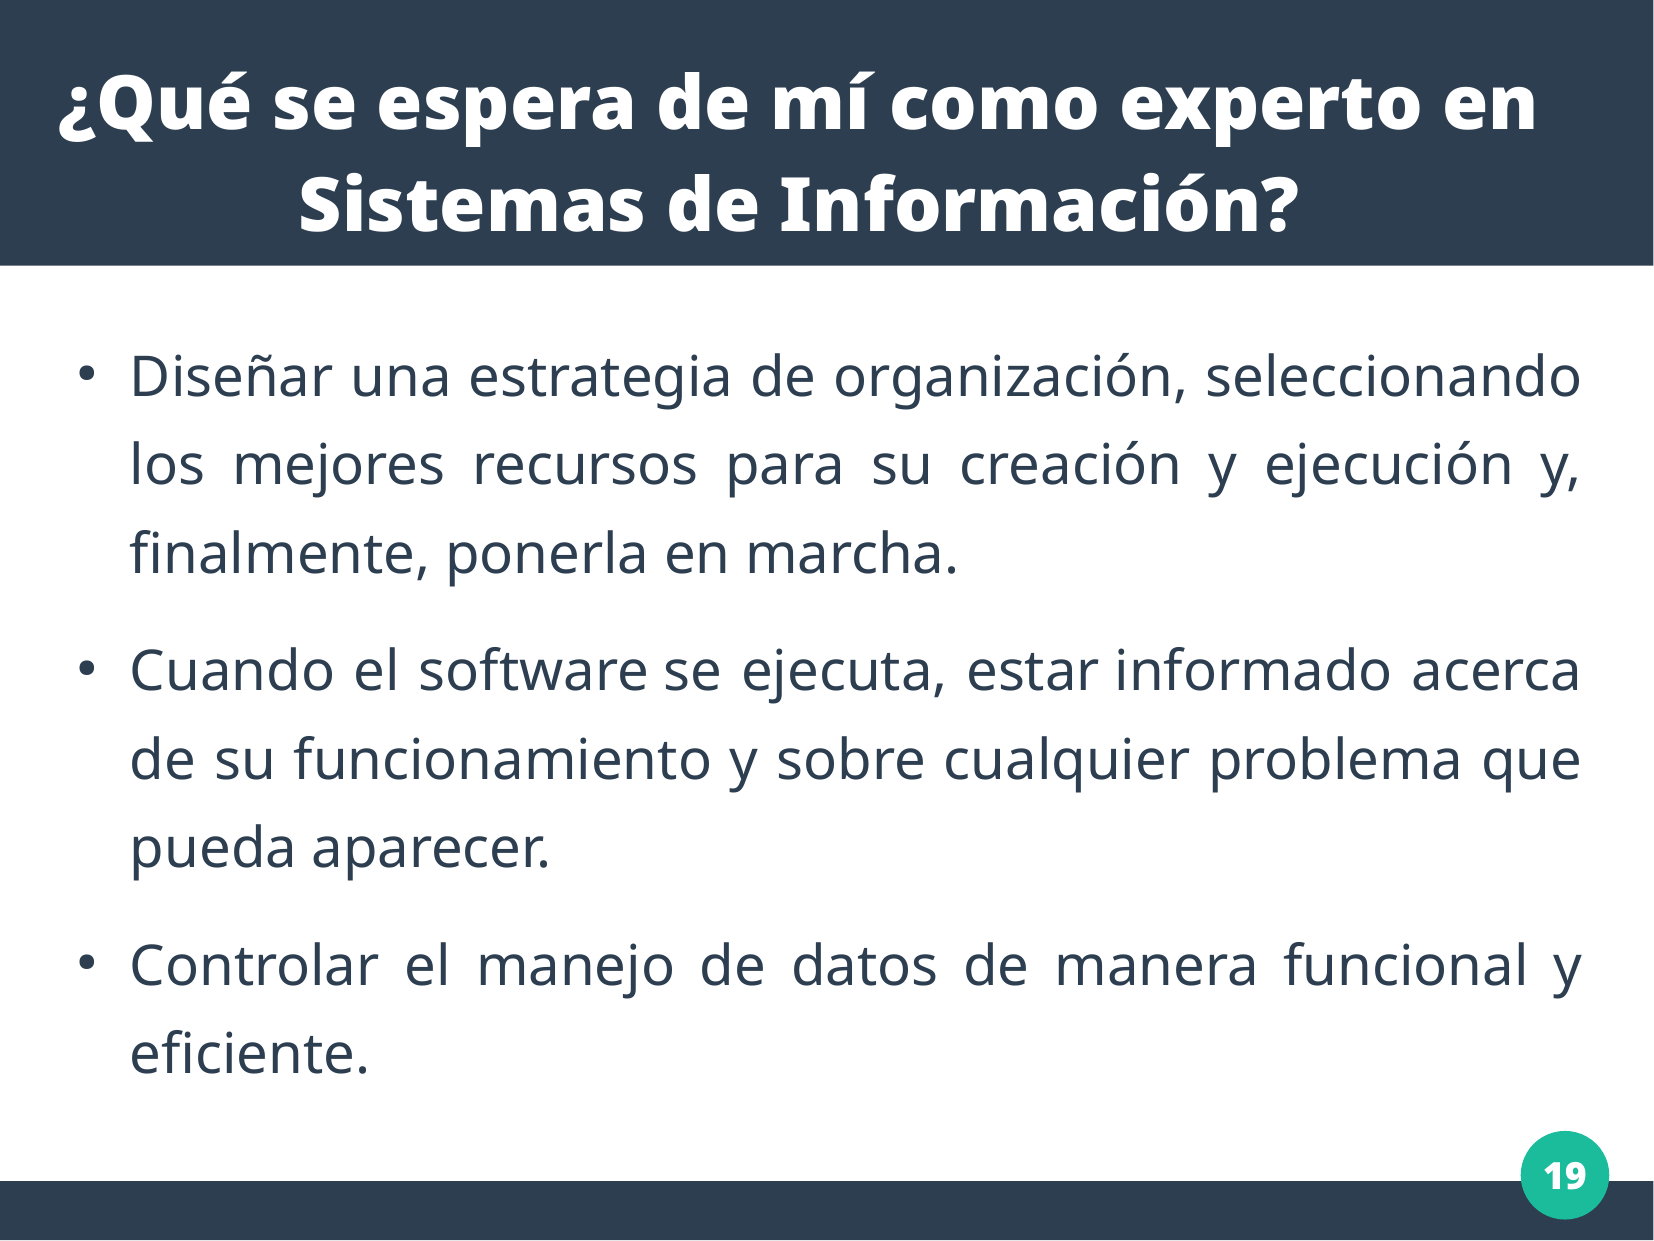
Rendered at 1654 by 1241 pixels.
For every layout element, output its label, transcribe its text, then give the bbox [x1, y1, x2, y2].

title ¿Qué se espera de mí como experto en Sistemas de Información? [59, 49, 1595, 207]
list Diseñar una estrategia de organización, seleccionando los mejores recursos para su creación y ejecución y, finalmente, ponerla en marcha. Cuando el software se ejecuta, estar informado acerca de su funcionamiento y sobre cualquier problema que pueda aparecer. Controlar el manejo de datos de manera funcional y eficiente. [59, 324, 1583, 1146]
